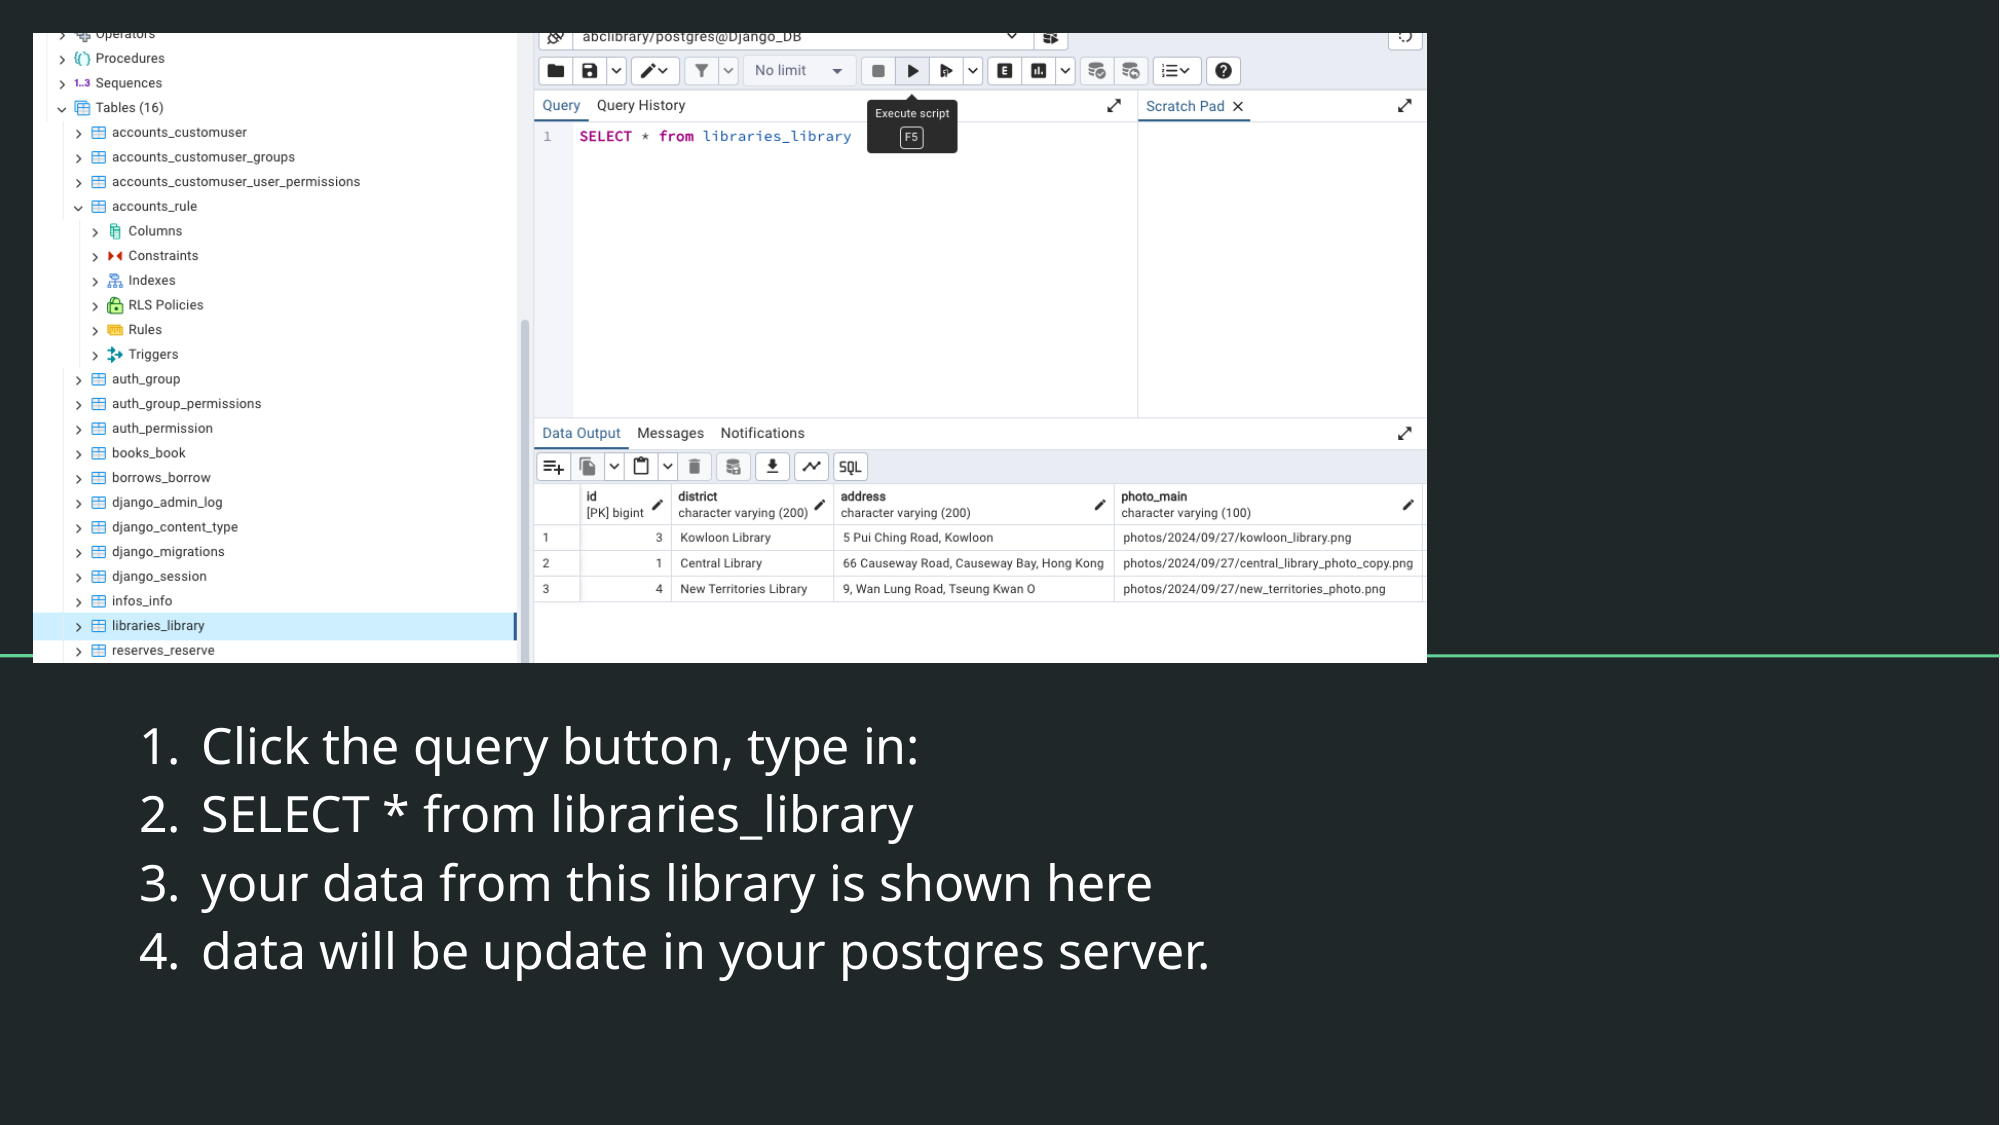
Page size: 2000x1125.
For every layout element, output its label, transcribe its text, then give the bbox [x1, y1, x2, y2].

subtitle Click the query button, type in: SELECT * from libraries_library your data from this library is shown here data will be update in your postgres server. [111, 696, 1888, 1047]
picture [33, 33, 1427, 663]
